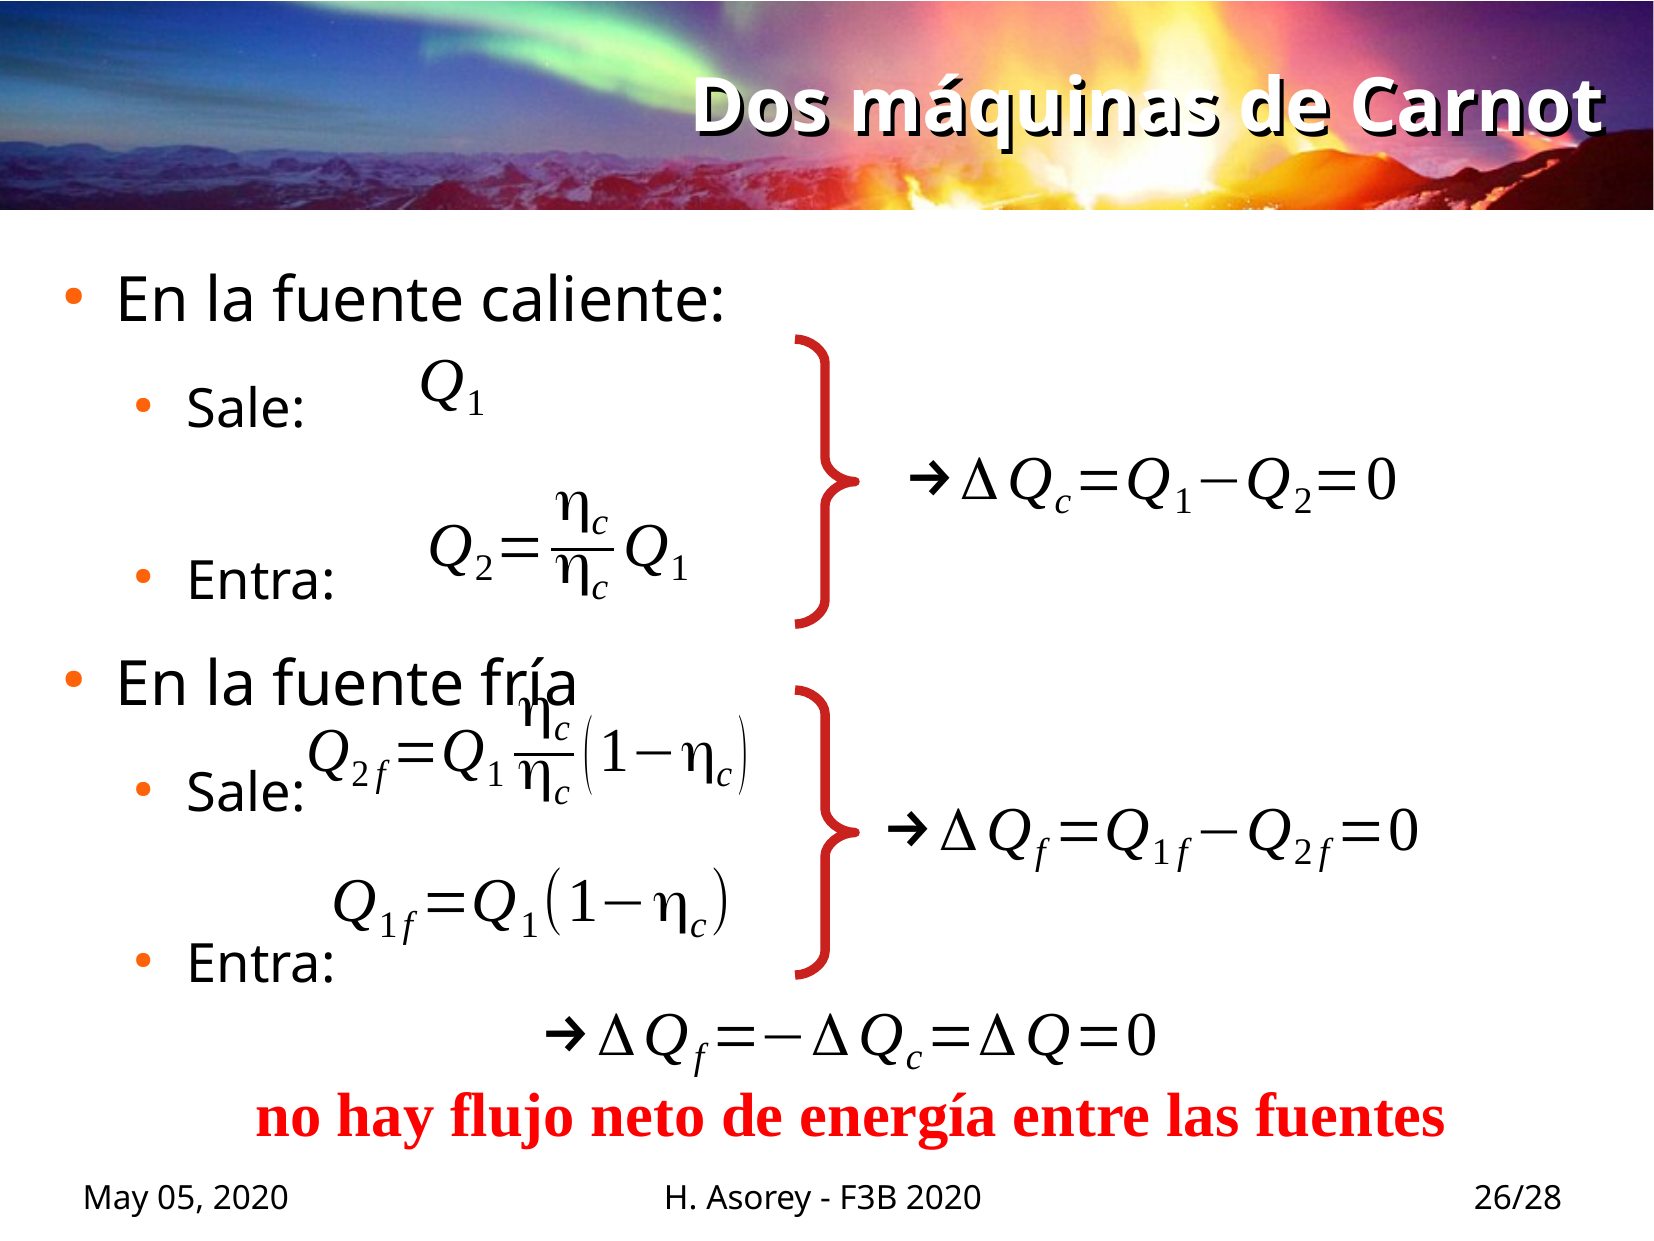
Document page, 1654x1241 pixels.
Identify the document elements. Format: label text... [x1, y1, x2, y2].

chart [300, 694, 756, 813]
picture [0, 1, 1654, 210]
chart [877, 793, 1427, 873]
chart [247, 998, 1456, 1150]
chart [325, 865, 738, 946]
chart [412, 345, 492, 424]
title Dos máquinas de Carnot [45, 15, 1606, 191]
chart [898, 443, 1404, 522]
list En la fuente caliente: Sale: Entra: En la fuente fría Sale: Entra: [45, 255, 1606, 1156]
chart [421, 489, 696, 607]
